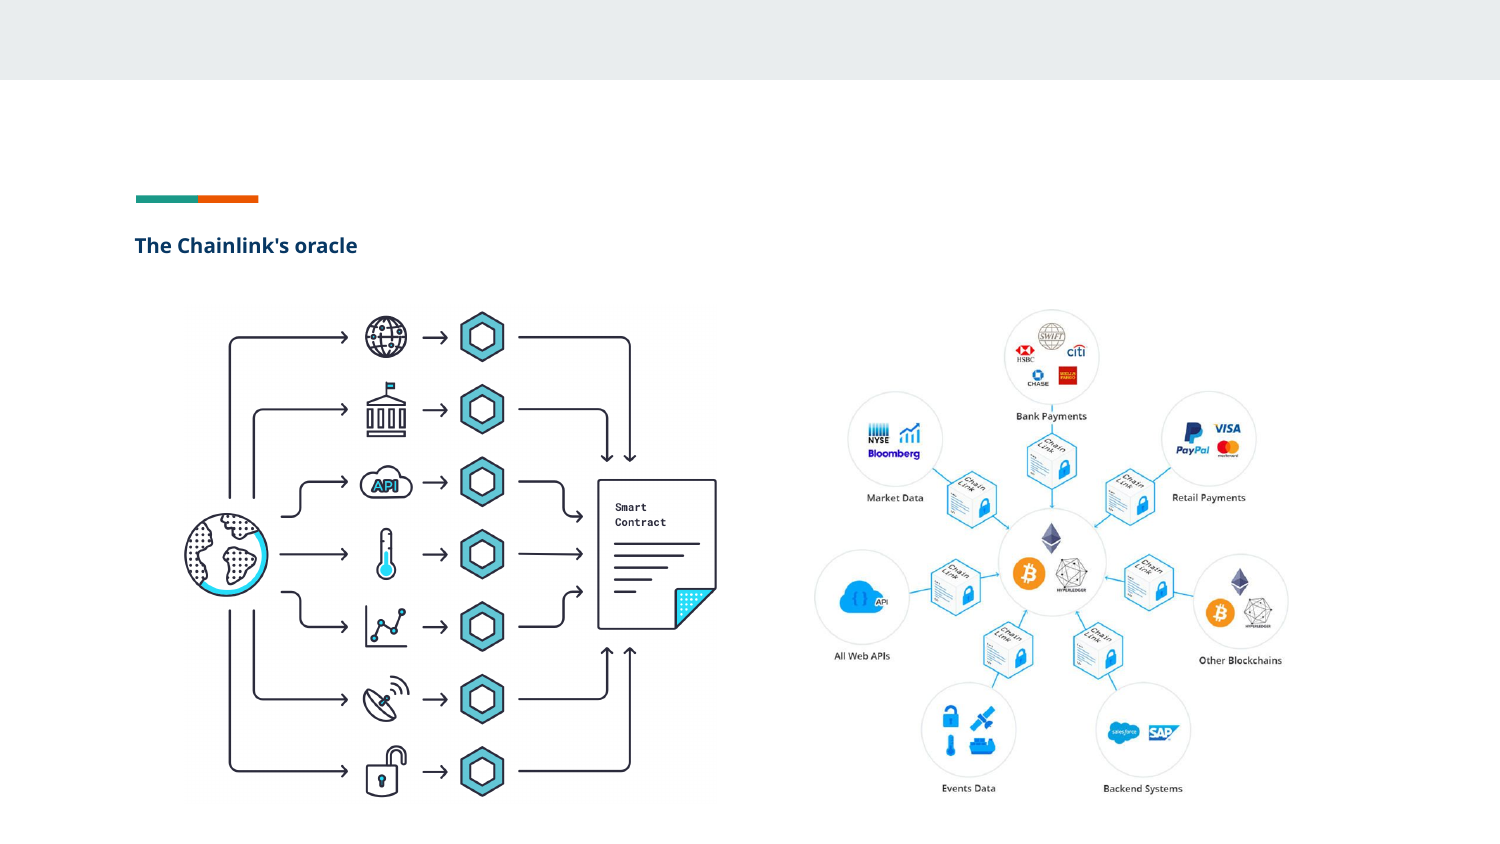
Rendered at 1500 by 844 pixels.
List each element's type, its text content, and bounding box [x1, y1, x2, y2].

title The Chainlink's oracle [119, 216, 782, 305]
picture [814, 309, 1289, 799]
picture [184, 304, 717, 804]
